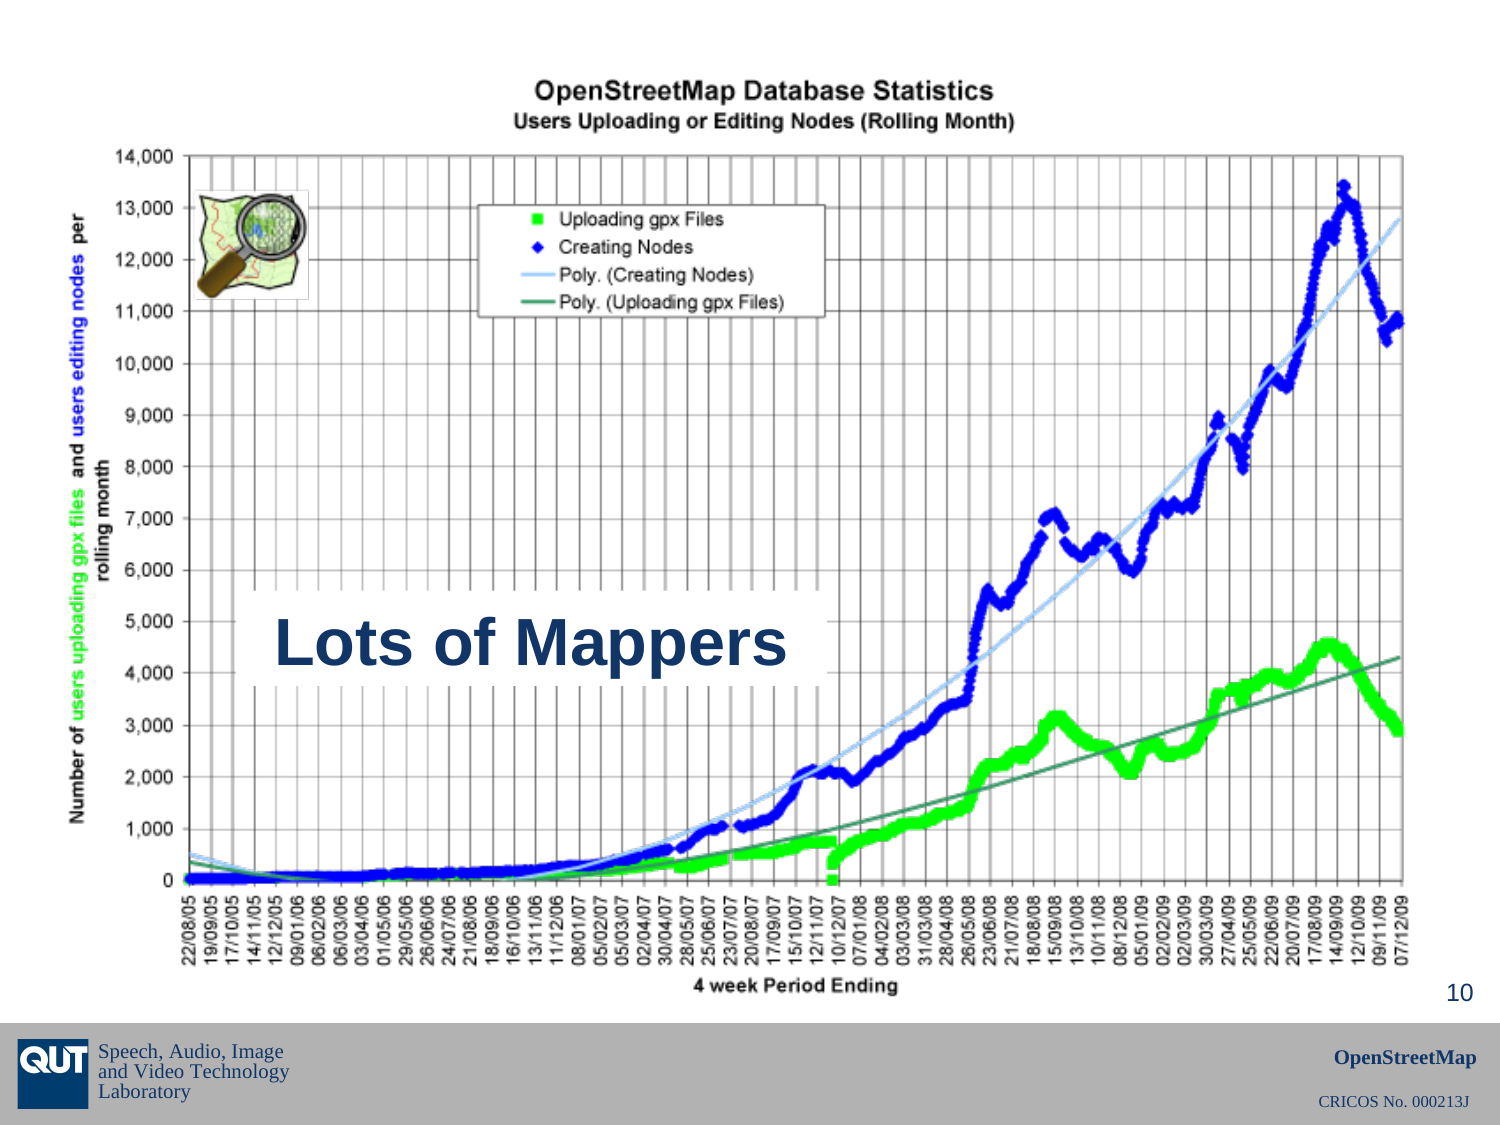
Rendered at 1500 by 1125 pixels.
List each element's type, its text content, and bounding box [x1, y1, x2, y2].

picture [60, 67, 1418, 1004]
picture [17, 1039, 89, 1109]
title Lots of Mappers [236, 590, 827, 686]
